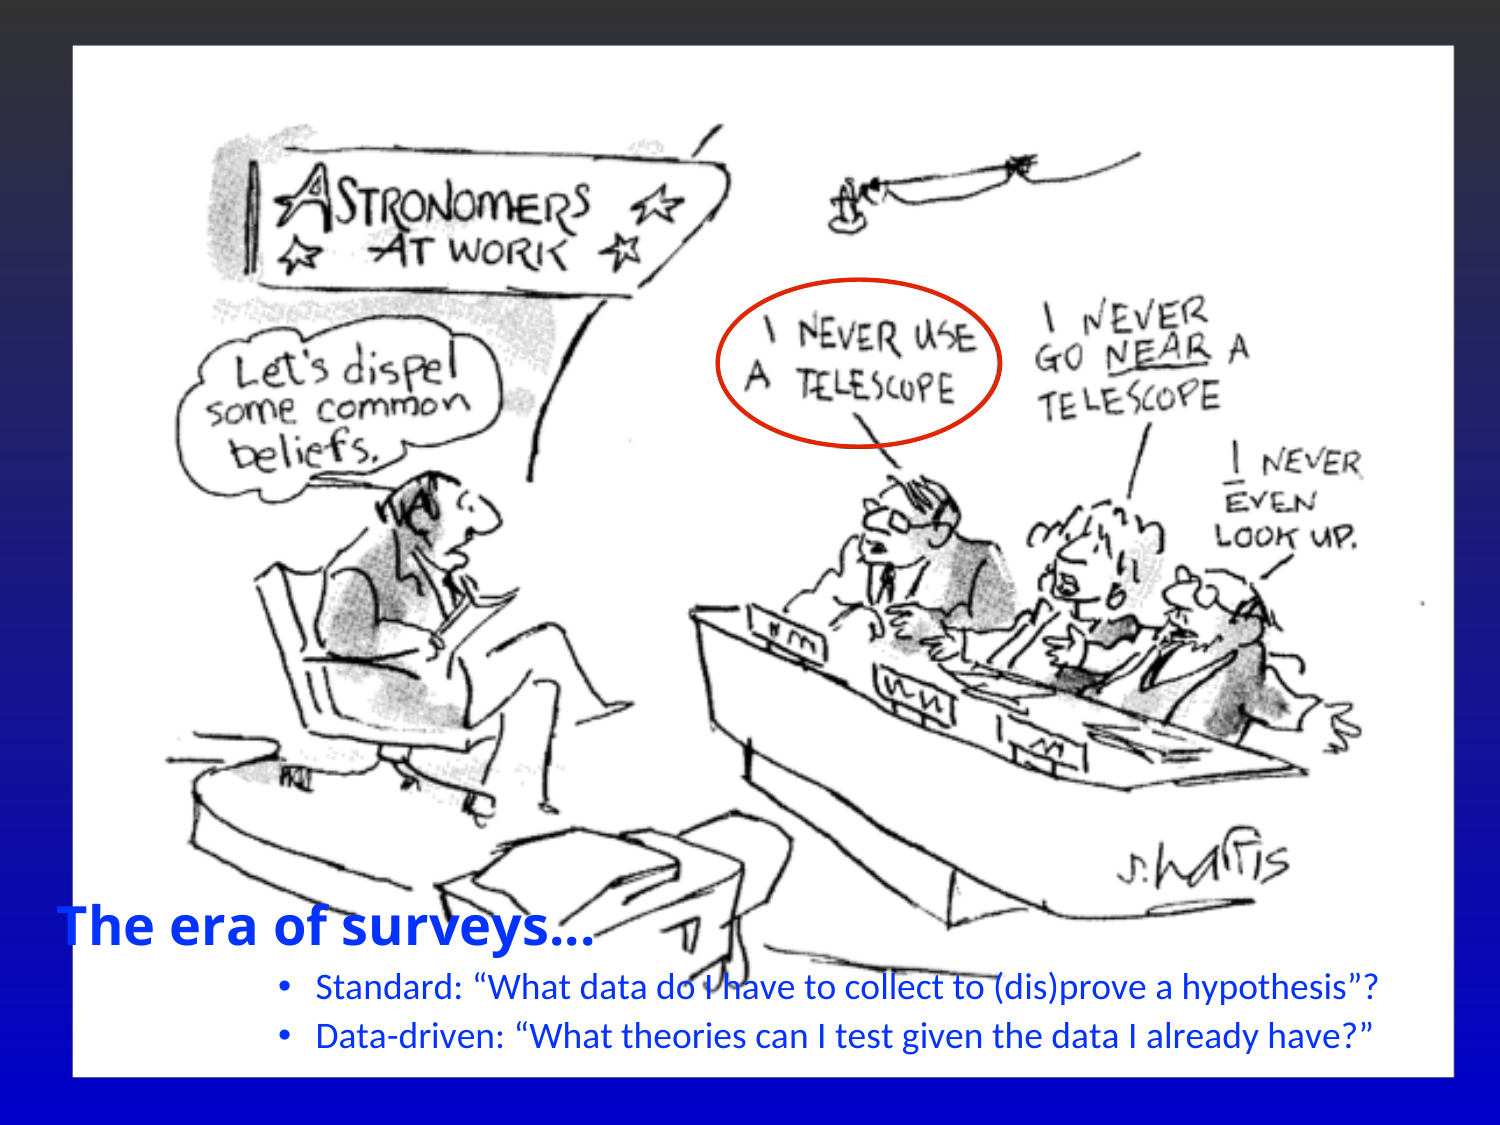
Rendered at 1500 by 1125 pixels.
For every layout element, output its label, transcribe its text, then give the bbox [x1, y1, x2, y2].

picture [52, 0, 1476, 1125]
text_box The era of surveys... [0, 884, 766, 962]
text_box Standard: “What data do I have to collect to (dis)prove a hypothesis”? Data-driven: “What theories can I test given the data I already have?” [119, 958, 1390, 1065]
